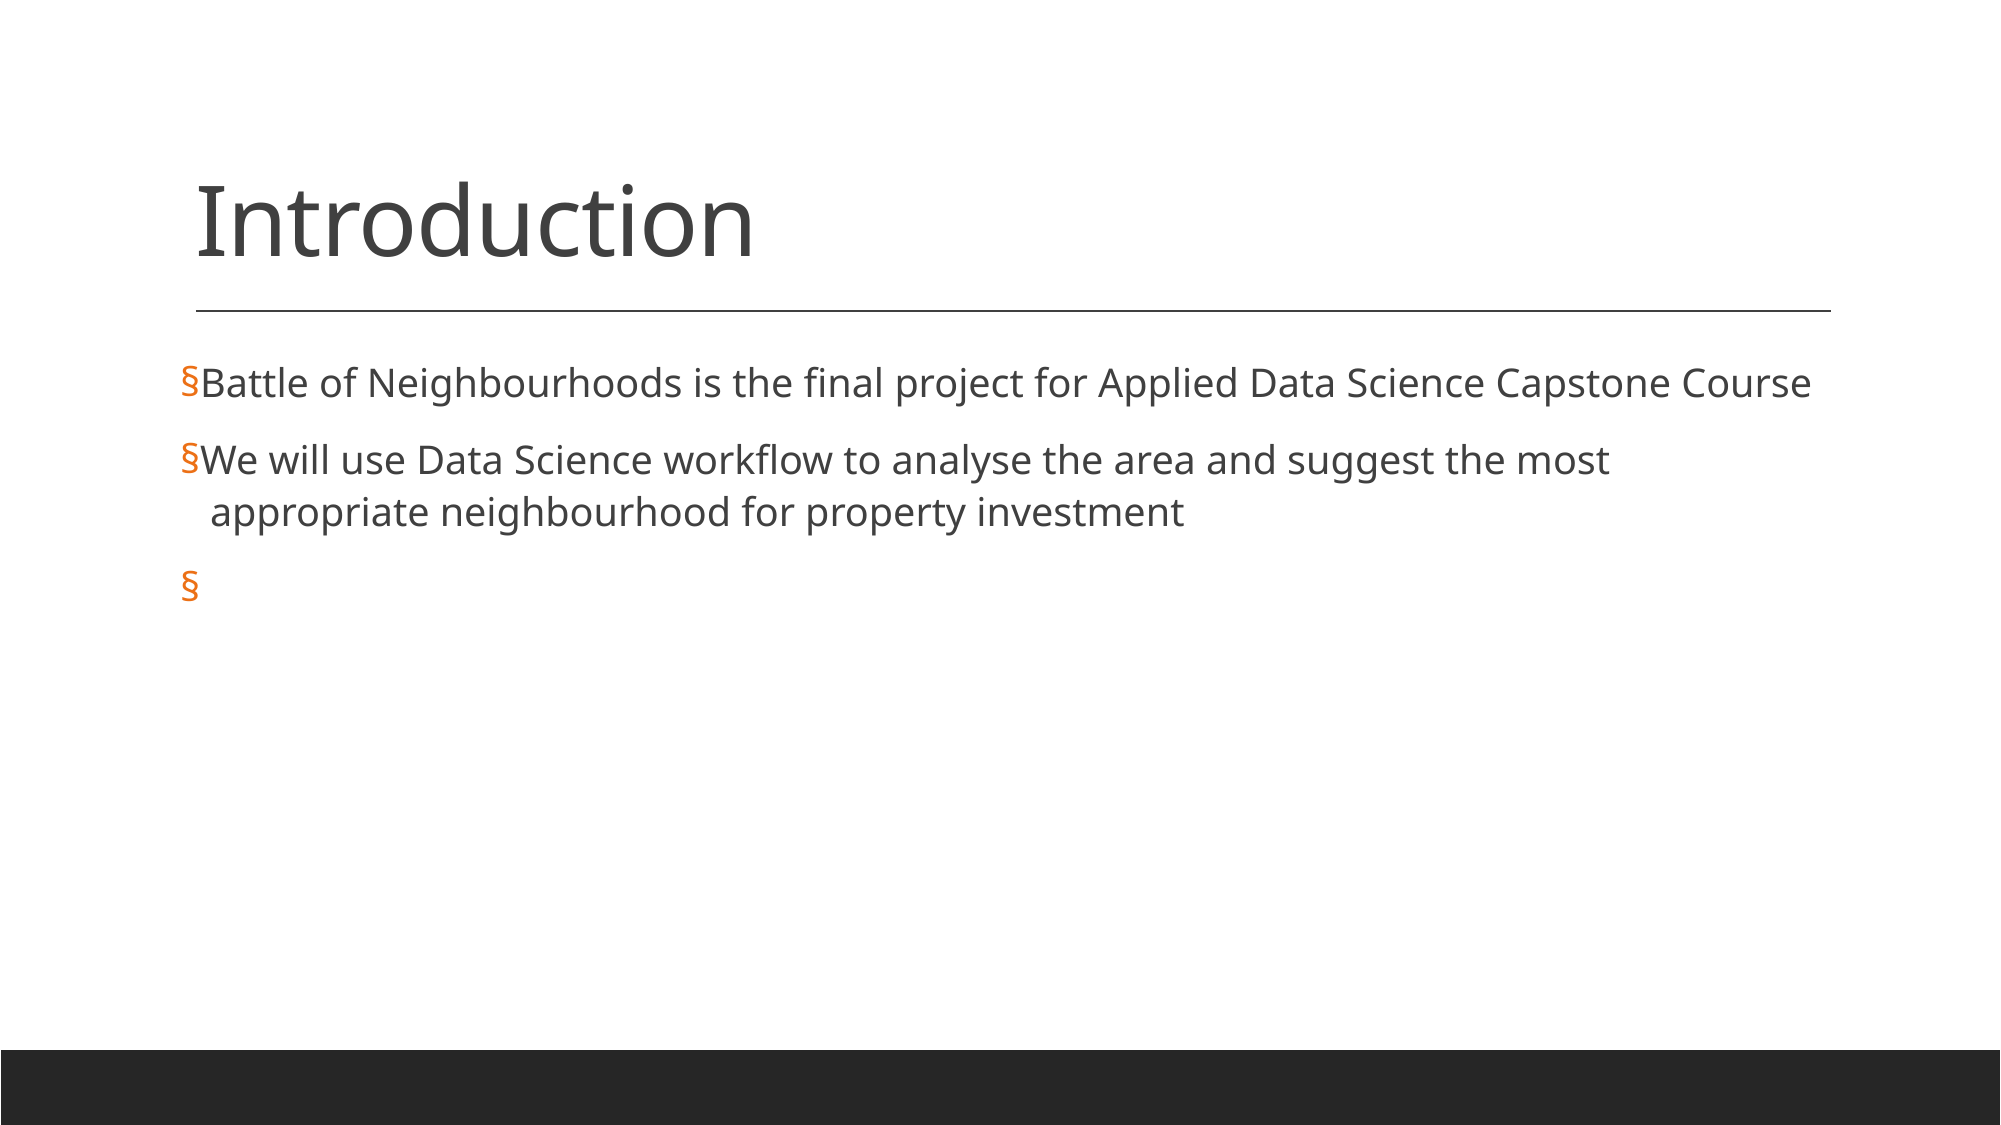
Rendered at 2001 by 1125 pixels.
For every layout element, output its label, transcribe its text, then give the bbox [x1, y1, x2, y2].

title Introduction [180, 47, 1831, 286]
list Battle of Neighbourhoods is the final project for Applied Data Science Capstone Course We will use Data Science workflow to analyse the area and suggest the most appropriate neighbourhood for property investment [180, 345, 1831, 963]
